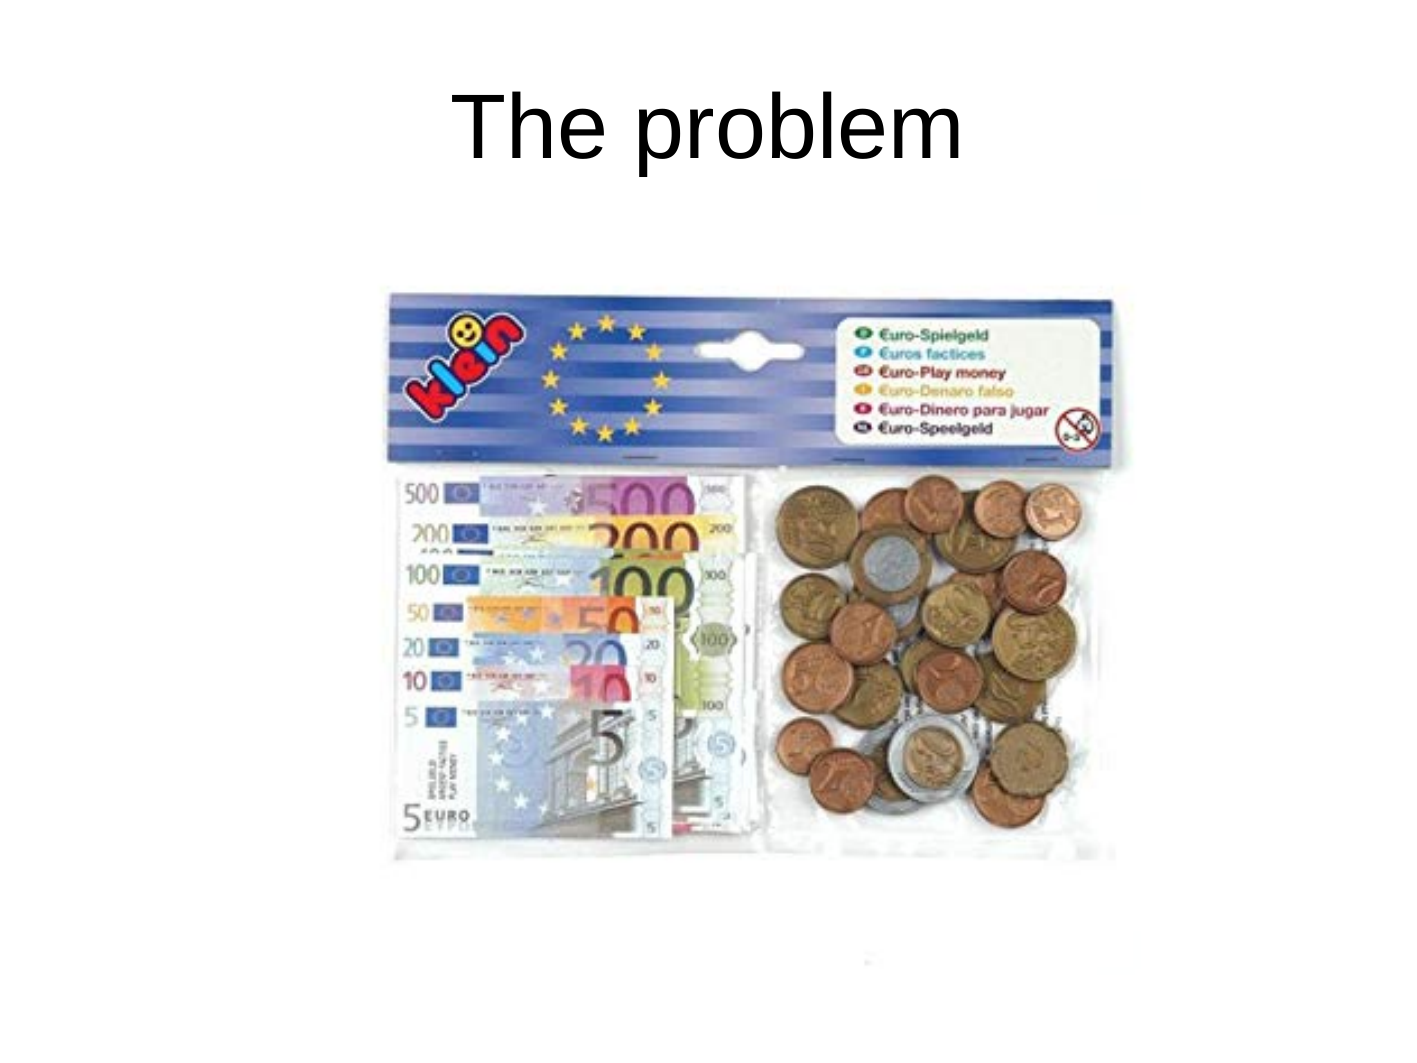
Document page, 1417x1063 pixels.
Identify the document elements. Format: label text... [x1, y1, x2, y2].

picture [345, 179, 1141, 975]
title The problem [70, 42, 1346, 212]
